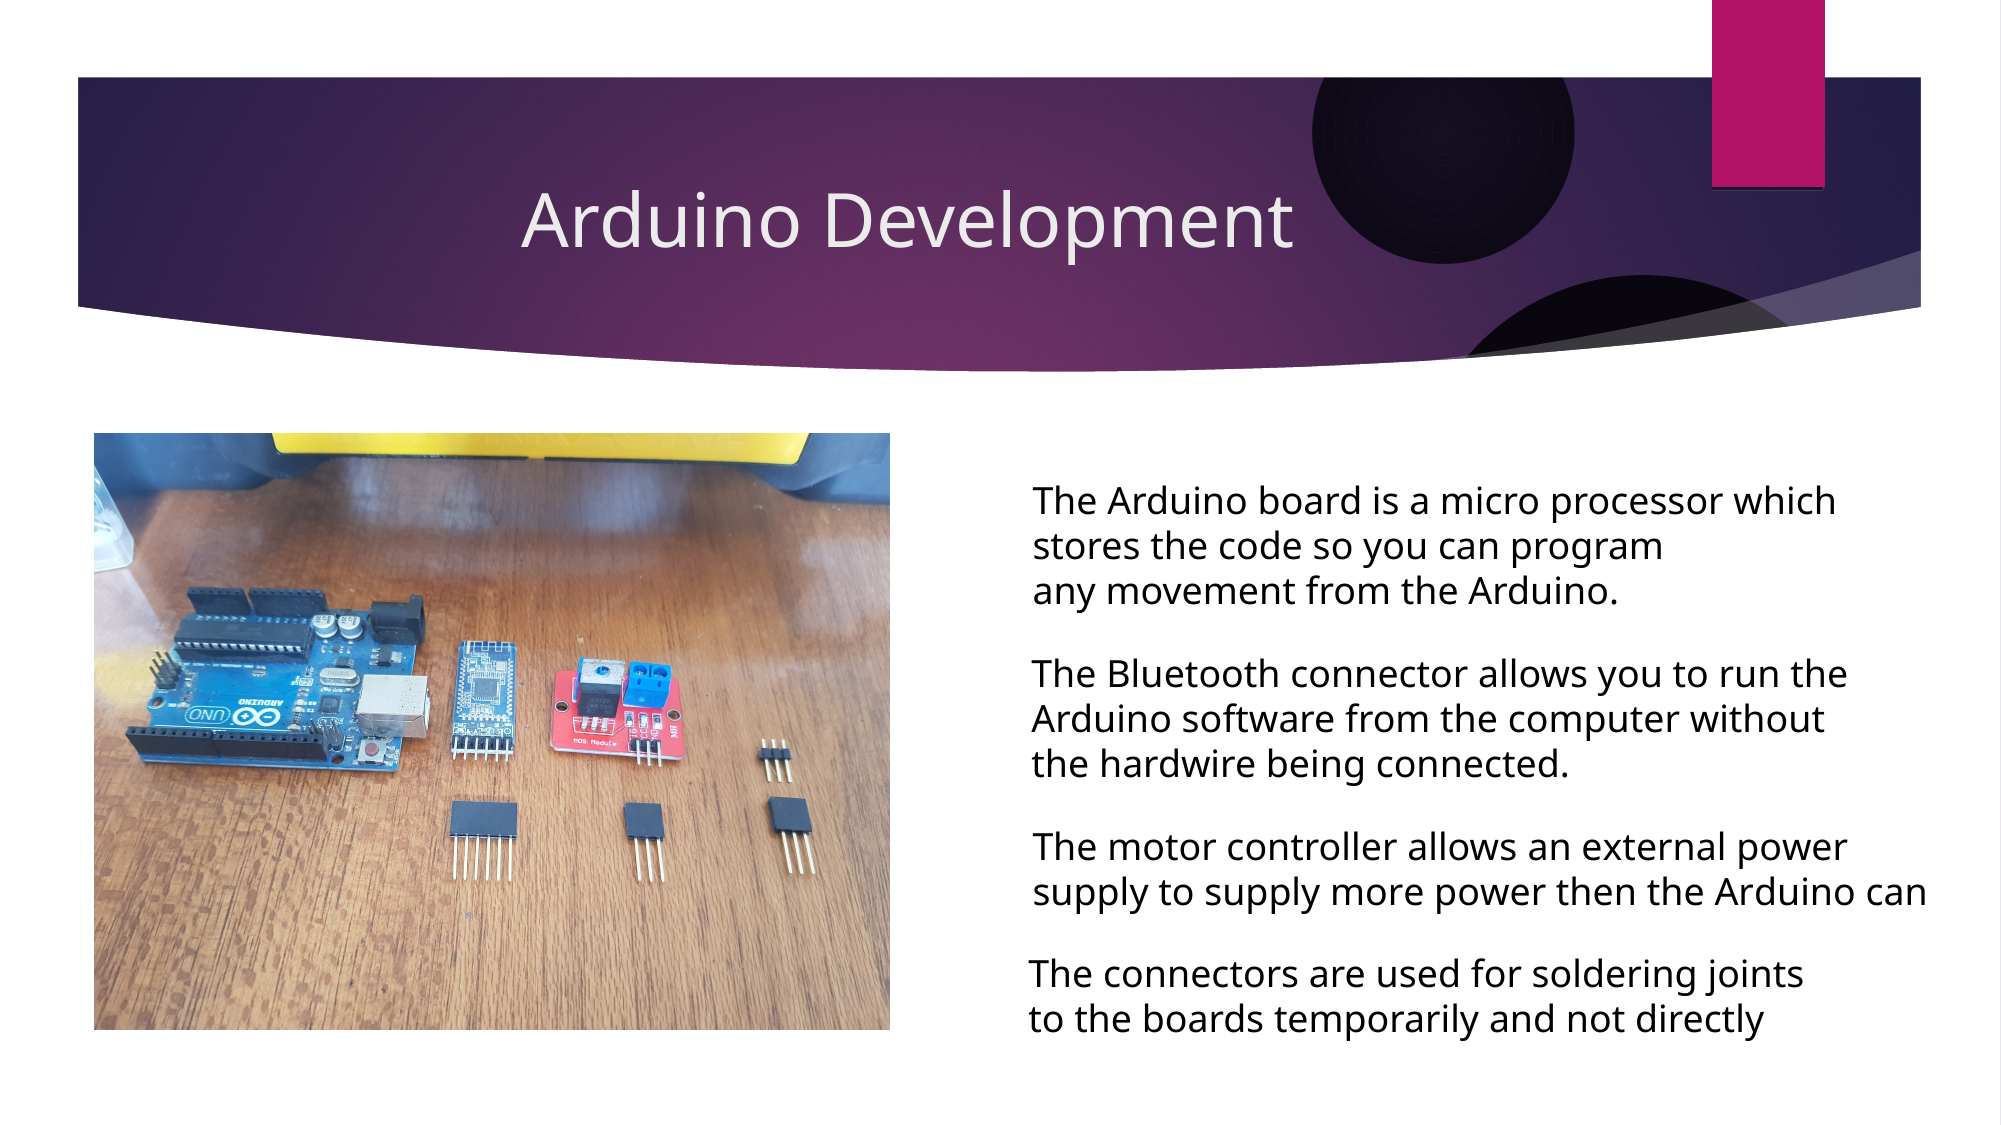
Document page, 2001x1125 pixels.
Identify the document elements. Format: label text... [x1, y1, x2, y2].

title Arduino Development [189, 159, 1627, 276]
text_box The connectors are used for soldering joints to the boards temporarily and not directly [1013, 942, 1844, 1094]
text_box The Bluetooth connector allows you to run the Arduino software from the computer without the hardwire being connected. [1016, 642, 1881, 794]
text_box The motor controller allows an external power supply to supply more power then the Arduino can [1017, 814, 1991, 921]
picture [94, 433, 890, 1030]
text_box The Arduino board is a micro processor which stores the code so you can program any movement from the Arduino. [1017, 469, 1882, 622]
